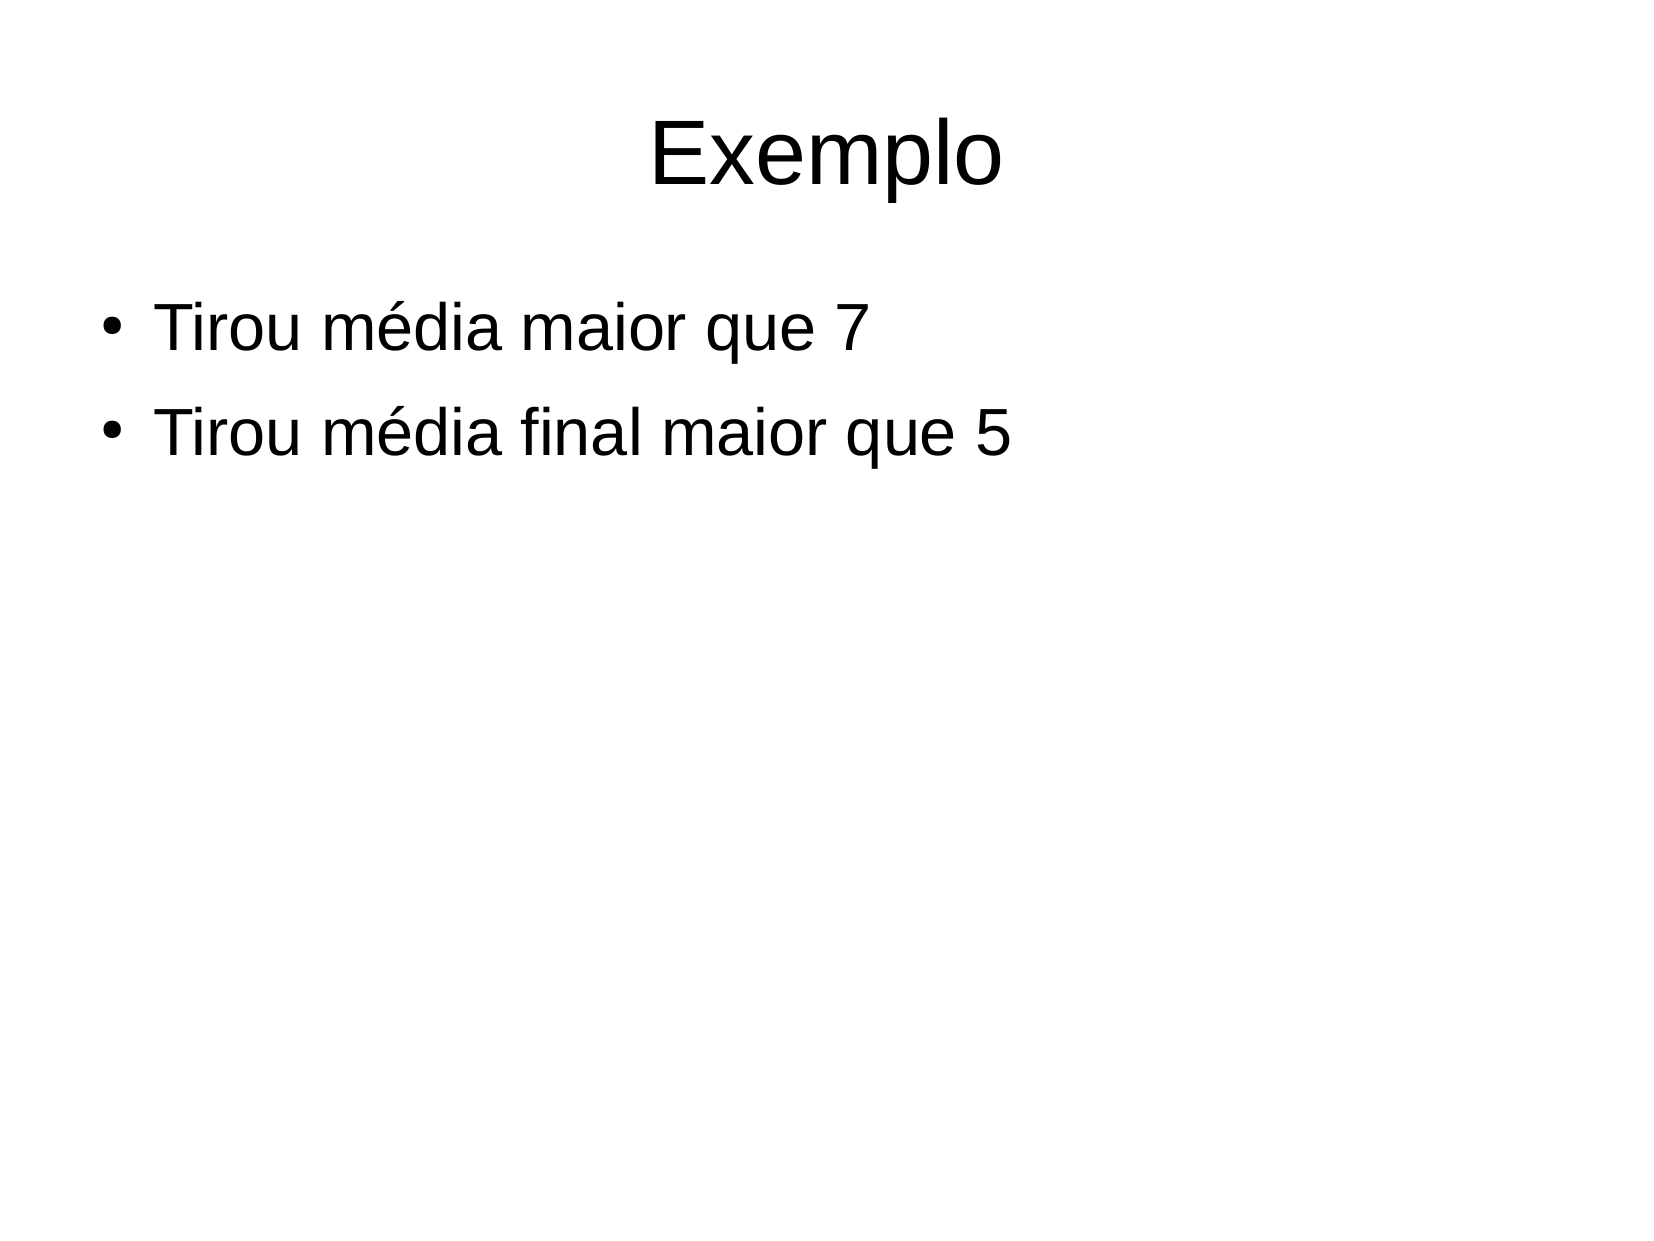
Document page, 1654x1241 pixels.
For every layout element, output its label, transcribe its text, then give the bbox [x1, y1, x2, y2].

title Exemplo [82, 49, 1571, 257]
list Tirou média maior que 7 Tirou média final maior que 5 [82, 290, 1571, 1010]
